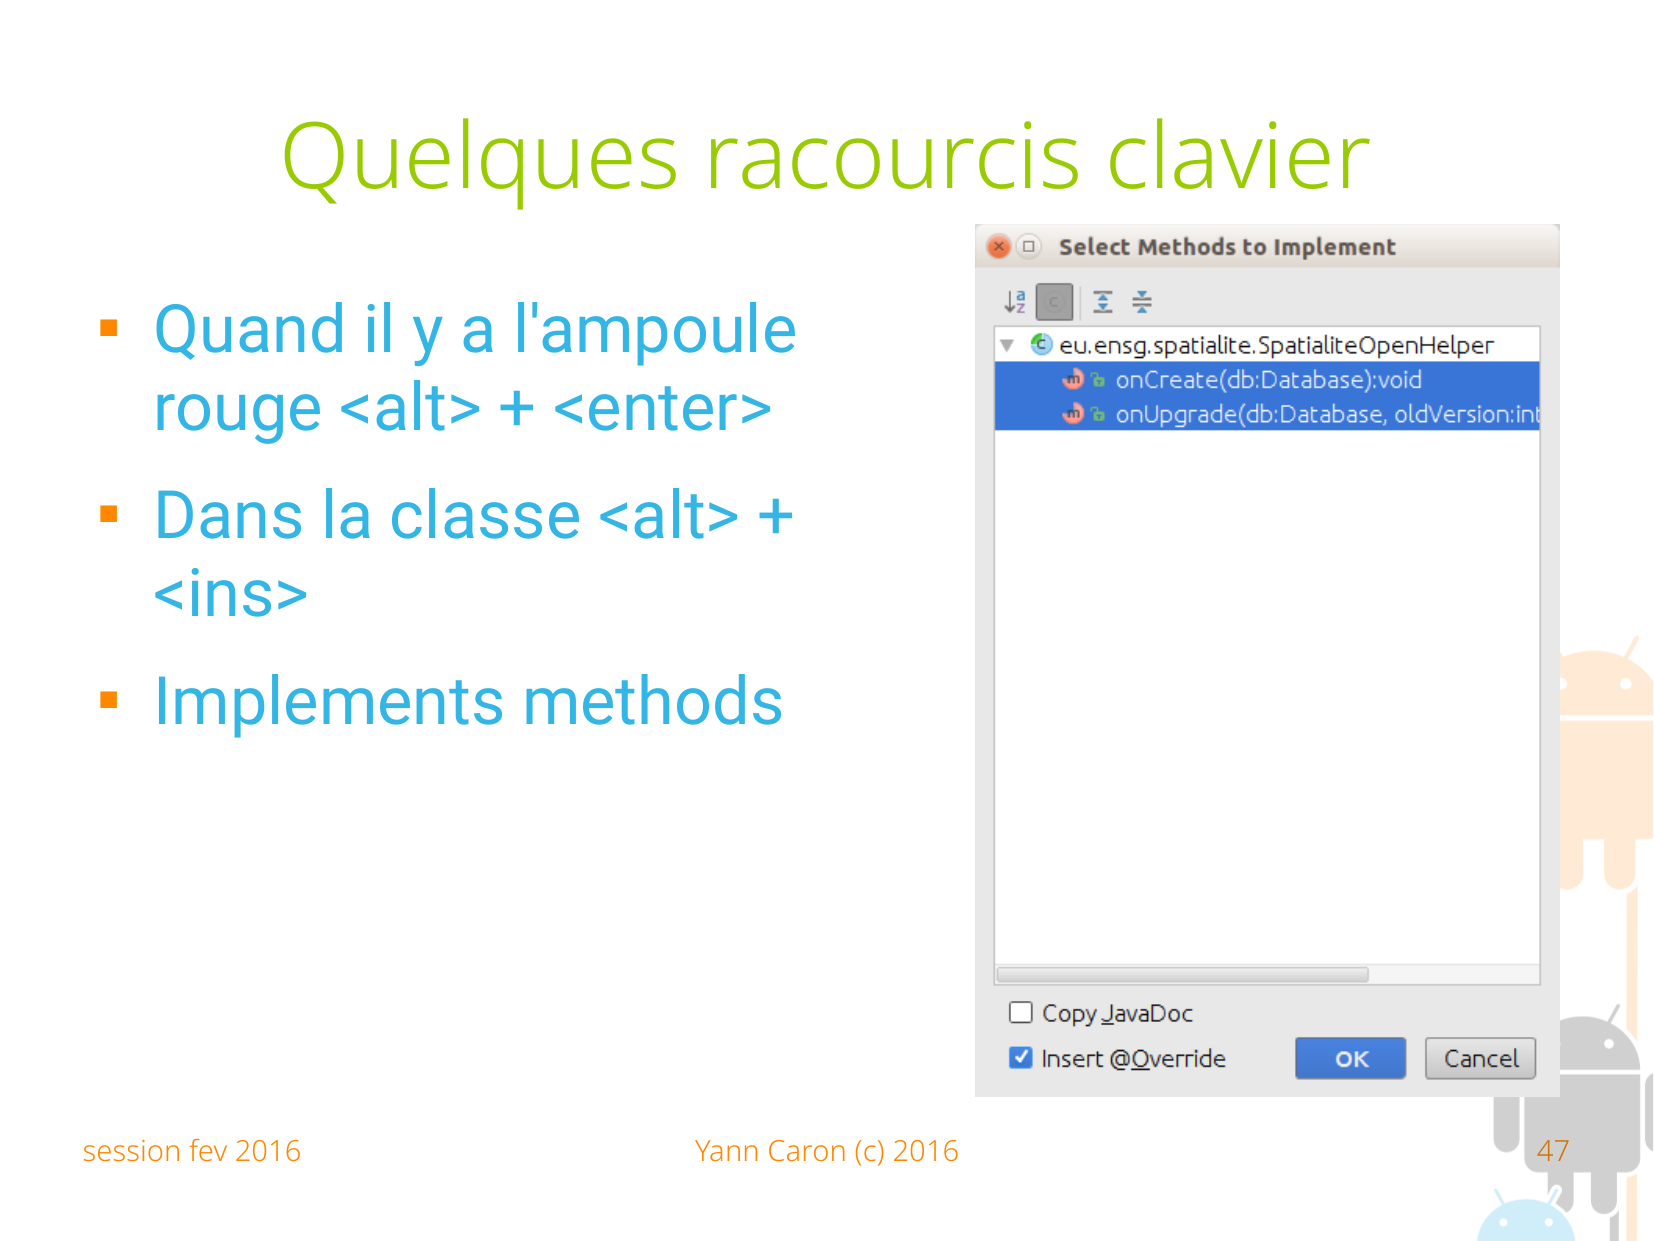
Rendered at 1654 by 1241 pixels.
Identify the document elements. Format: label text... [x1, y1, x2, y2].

picture [240, 224, 1654, 1241]
title Quelques racourcis clavier [82, 49, 1571, 257]
list Quand il y a l'ampoule rouge <alt> + <enter> Dans la classe <alt> + <ins> Implements methods [82, 290, 946, 1010]
